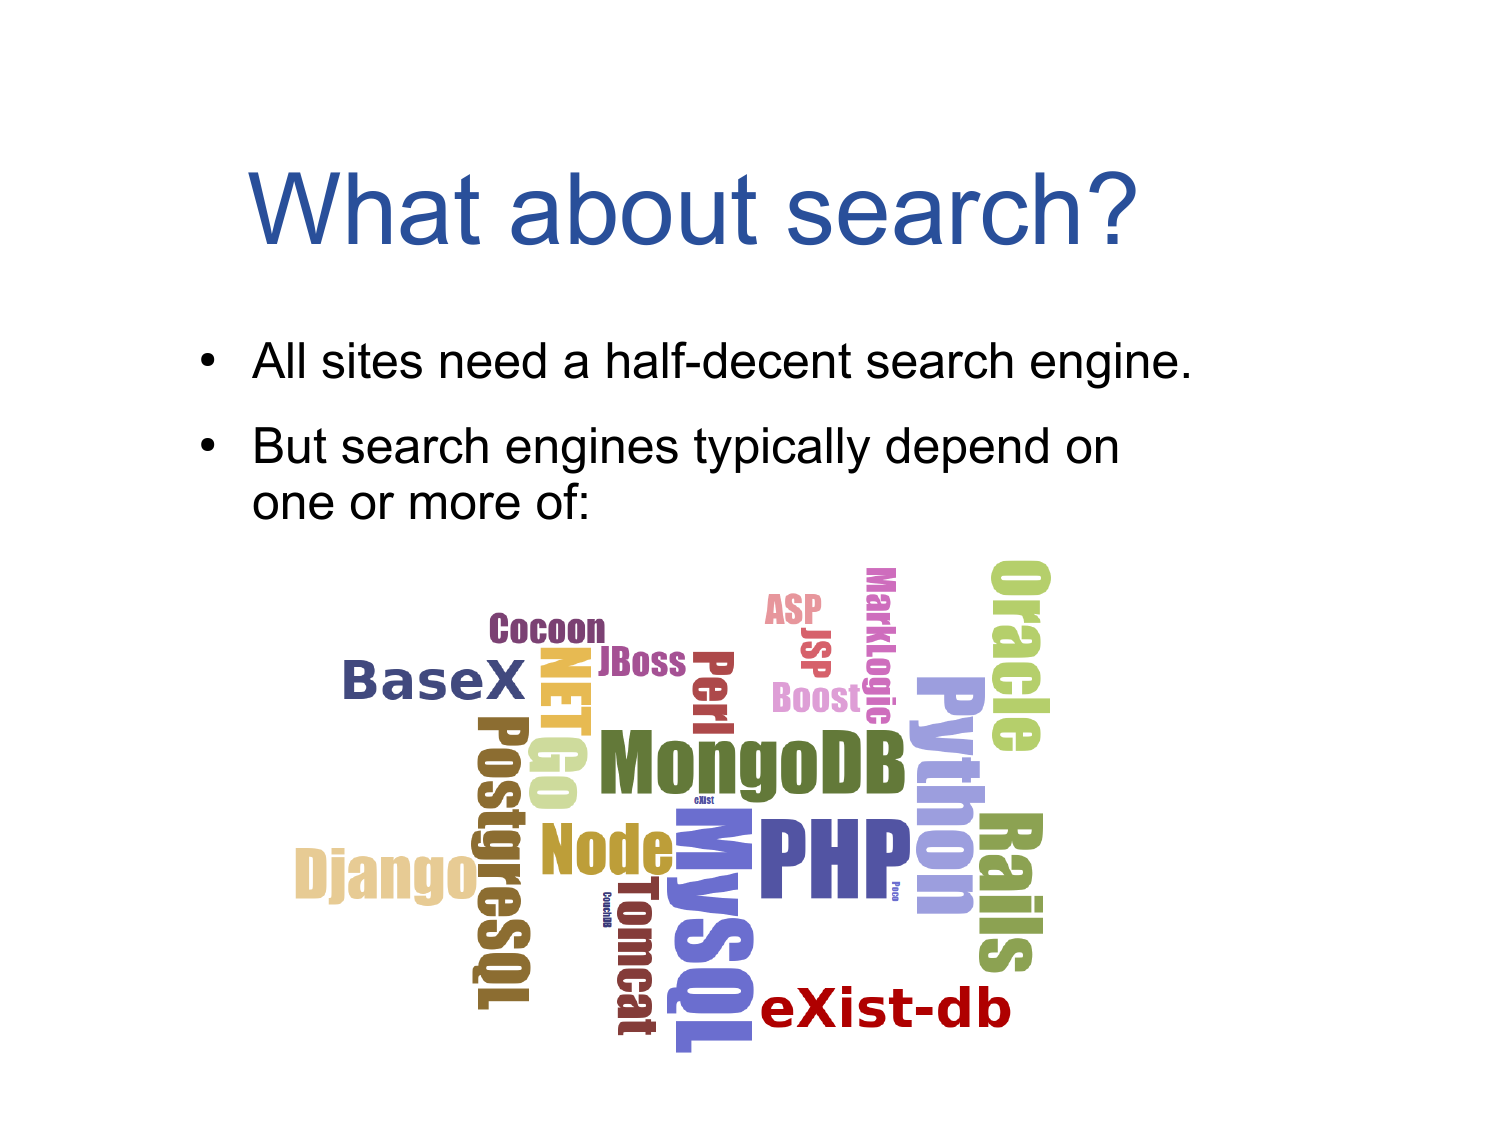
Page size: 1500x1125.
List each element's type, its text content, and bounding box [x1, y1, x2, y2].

picture [272, 543, 1075, 1062]
title What about search? [181, 115, 1209, 304]
list All sites need a half-decent search engine. But search engines typically depend on one or more of: [181, 333, 1209, 1015]
